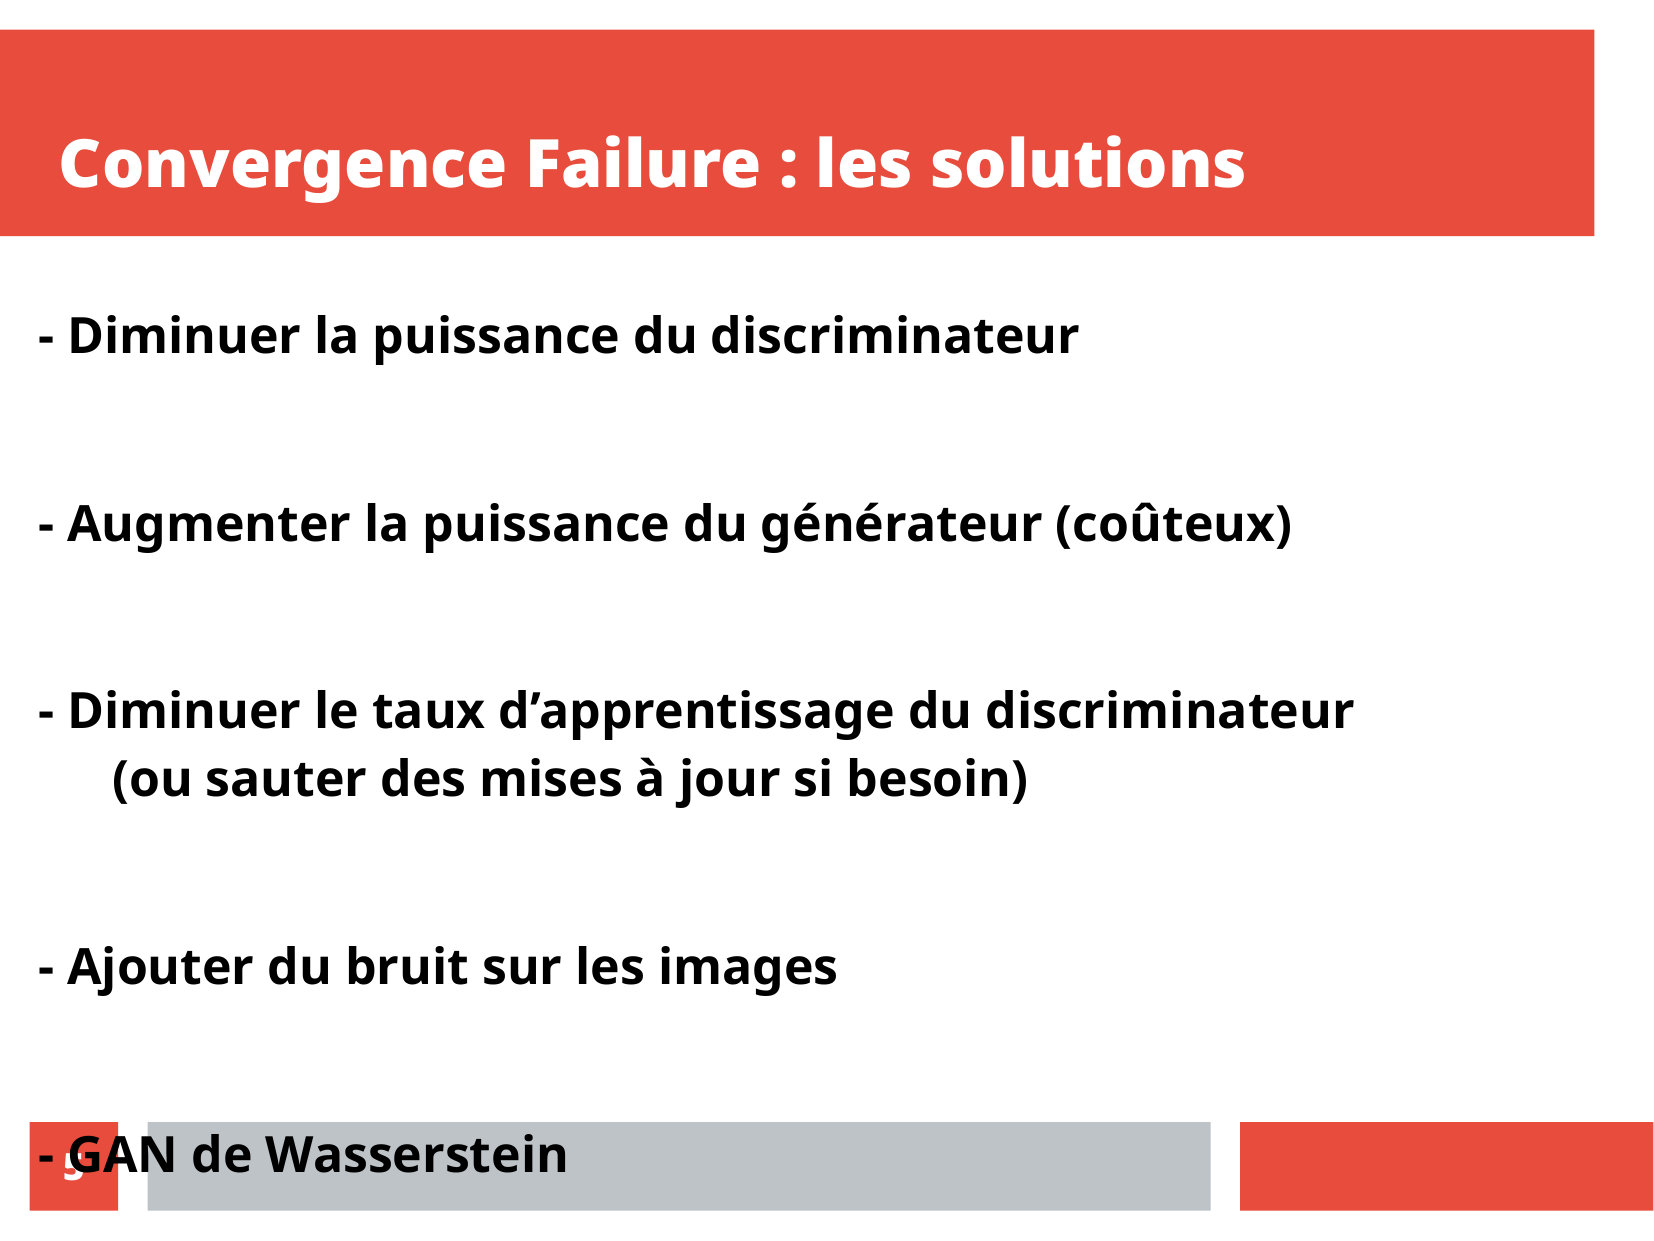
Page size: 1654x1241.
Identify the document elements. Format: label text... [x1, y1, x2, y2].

title Convergence Failure : les solutions [59, 59, 1595, 207]
text_box - Diminuer la puissance du discriminateur - Augmenter la puissance du générateur (coûteux) - Diminuer le taux d’apprentissage du discriminateur (ou sauter des mises à jour si besoin) - Ajouter du bruit sur les images - GAN de Wasserstein [23, 292, 1630, 1123]
